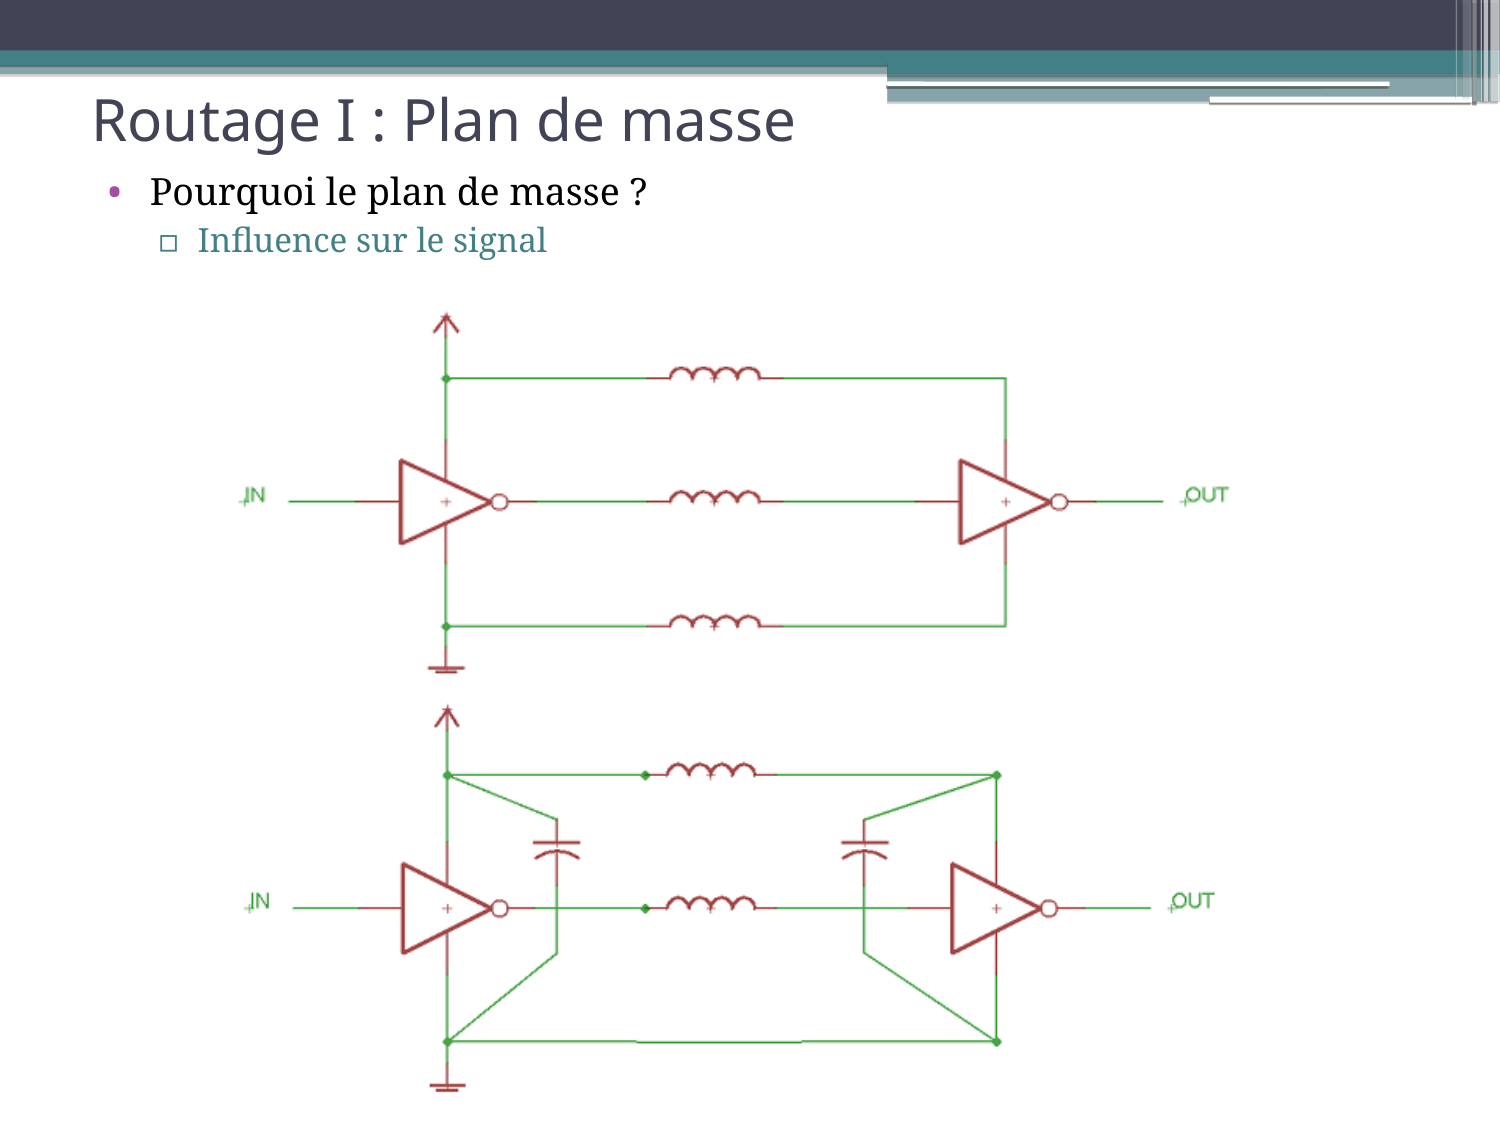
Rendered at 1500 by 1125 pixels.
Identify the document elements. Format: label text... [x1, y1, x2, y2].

list Pourquoi le plan de masse ? Influence sur le signal [75, 160, 1425, 1079]
title Routage I : Plan de masse [76, 30, 1427, 206]
picture [218, 302, 1271, 1125]
